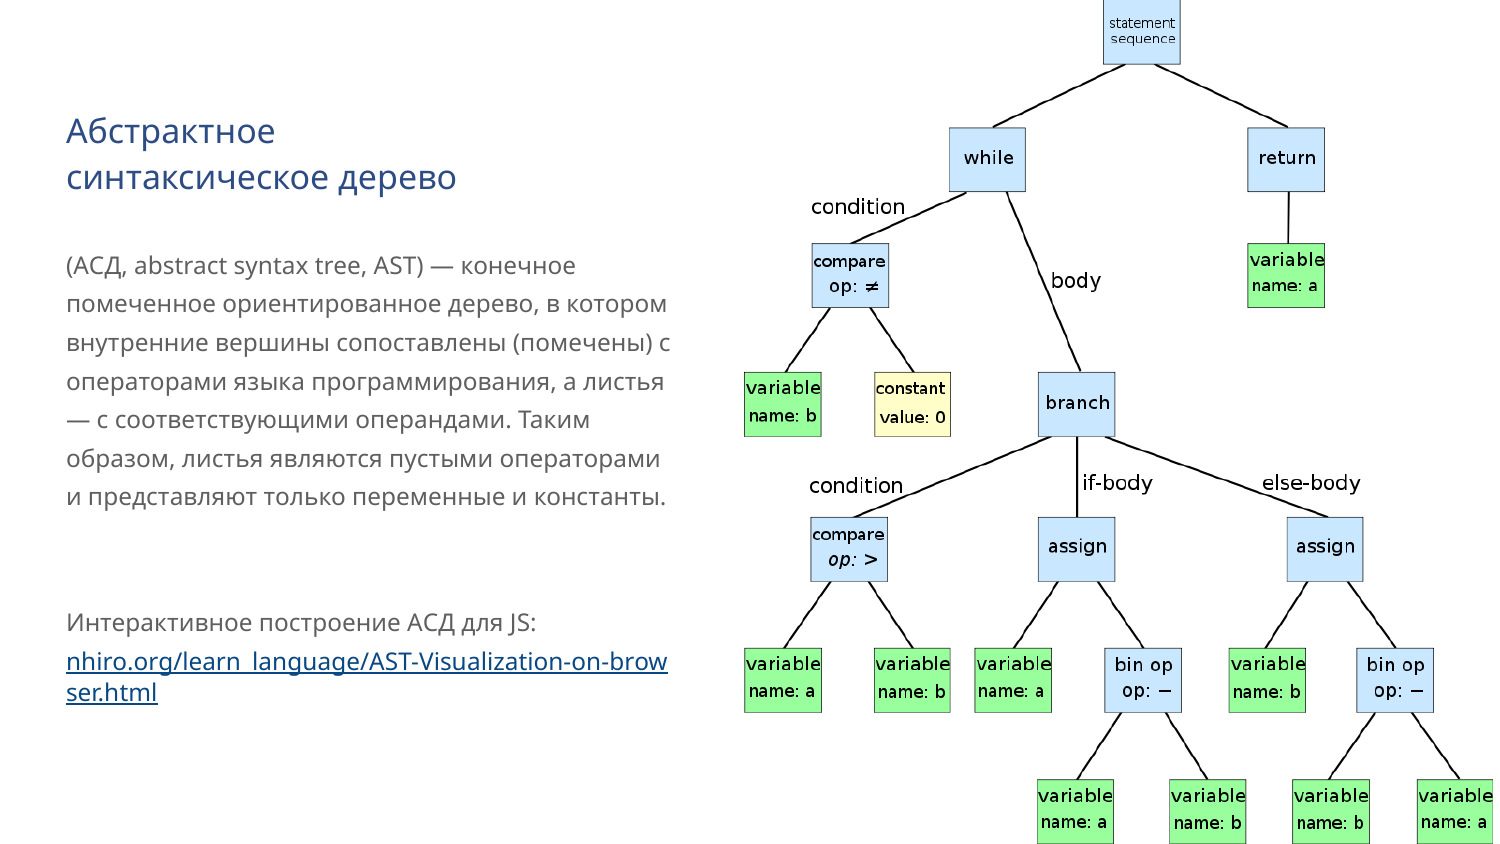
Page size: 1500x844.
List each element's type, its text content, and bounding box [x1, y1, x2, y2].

title Абстрактное синтаксическое дерево [51, 91, 512, 216]
picture [744, 0, 1493, 844]
list (АСД, abstract syntax tree, AST) — конечное помеченное ориентированное дерево, в котором внутренние вершины сопоставлены (помечены) с операторами языка программирования, а листья — с соответствующими операндами. Таким образом, листья являются пустыми операторами и представляют только переменные и константы. Интерактивное построение АСД для JS: nhiro.org/learn_language/AST-Visualization-on-browser.html [51, 227, 688, 750]
